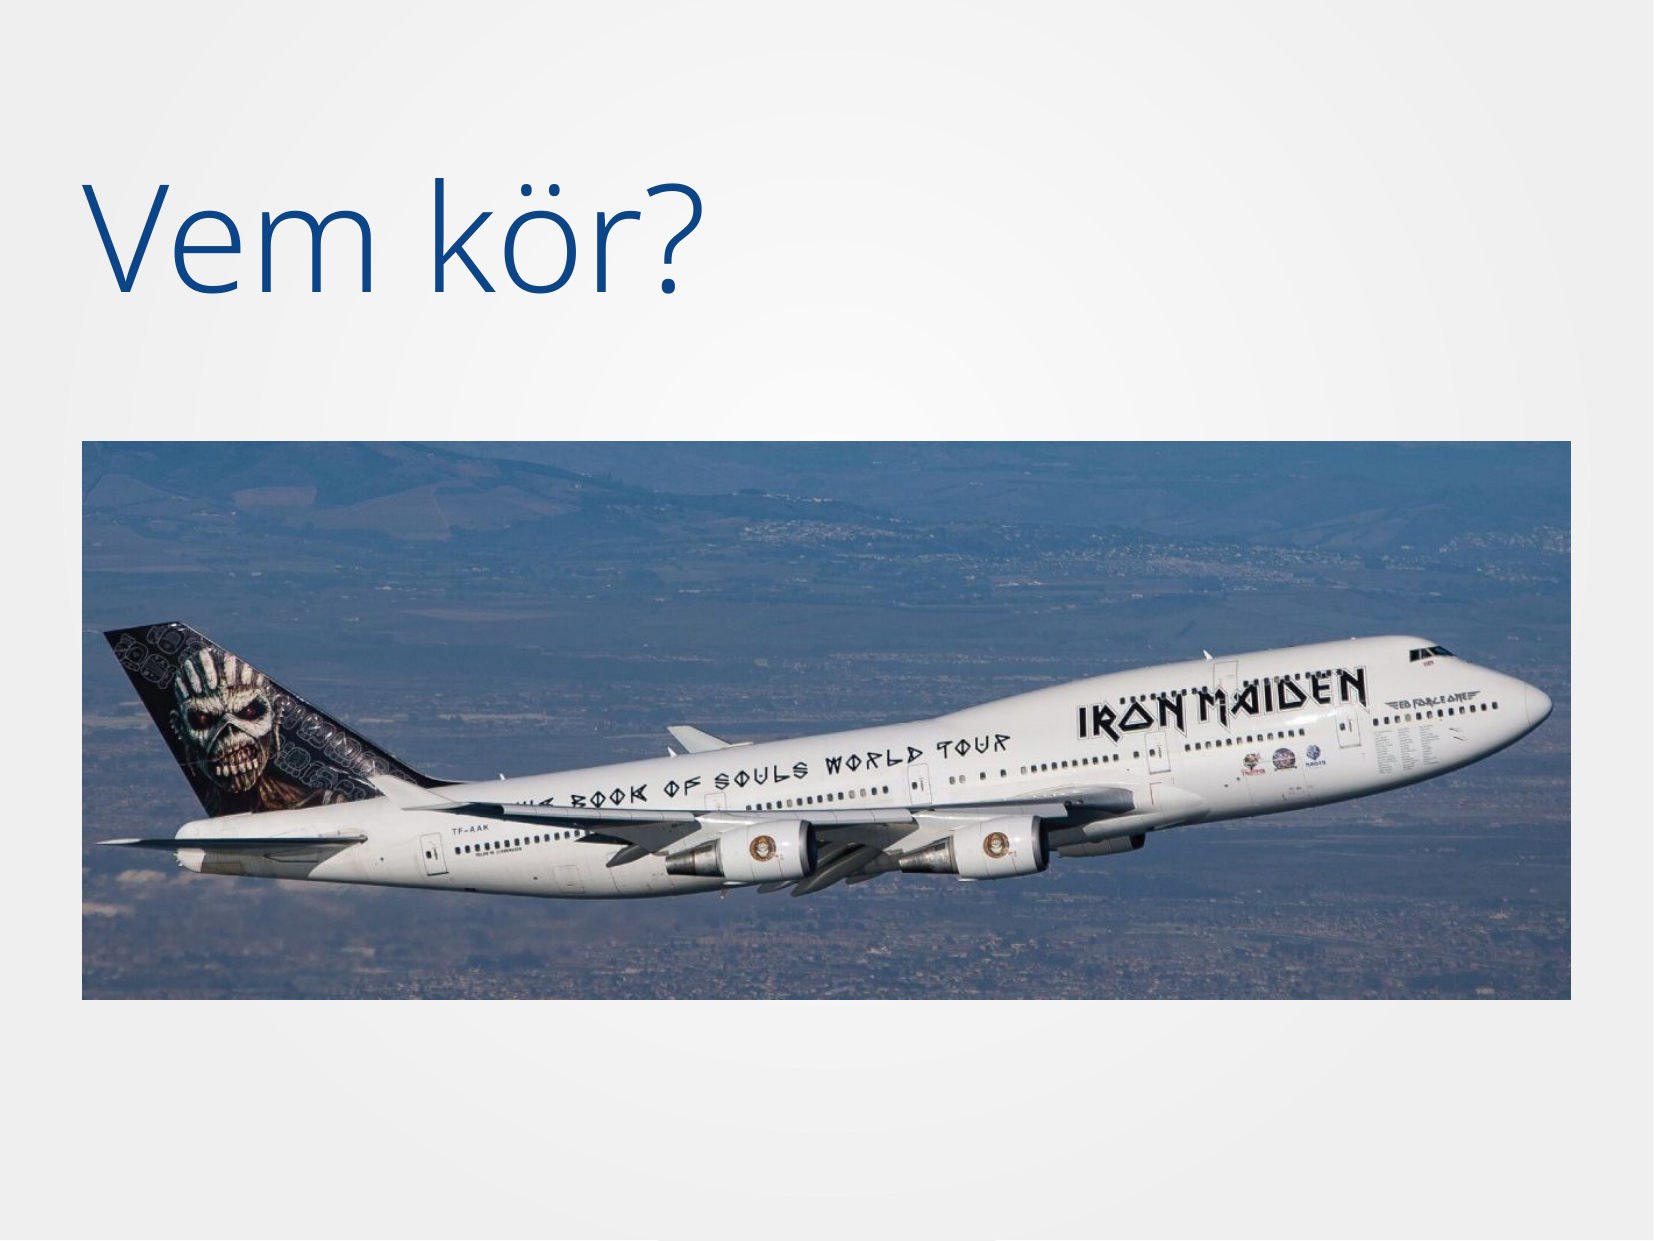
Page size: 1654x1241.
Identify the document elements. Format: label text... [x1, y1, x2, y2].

title Vem kör? [82, 80, 1572, 337]
picture [82, 441, 1571, 1000]
